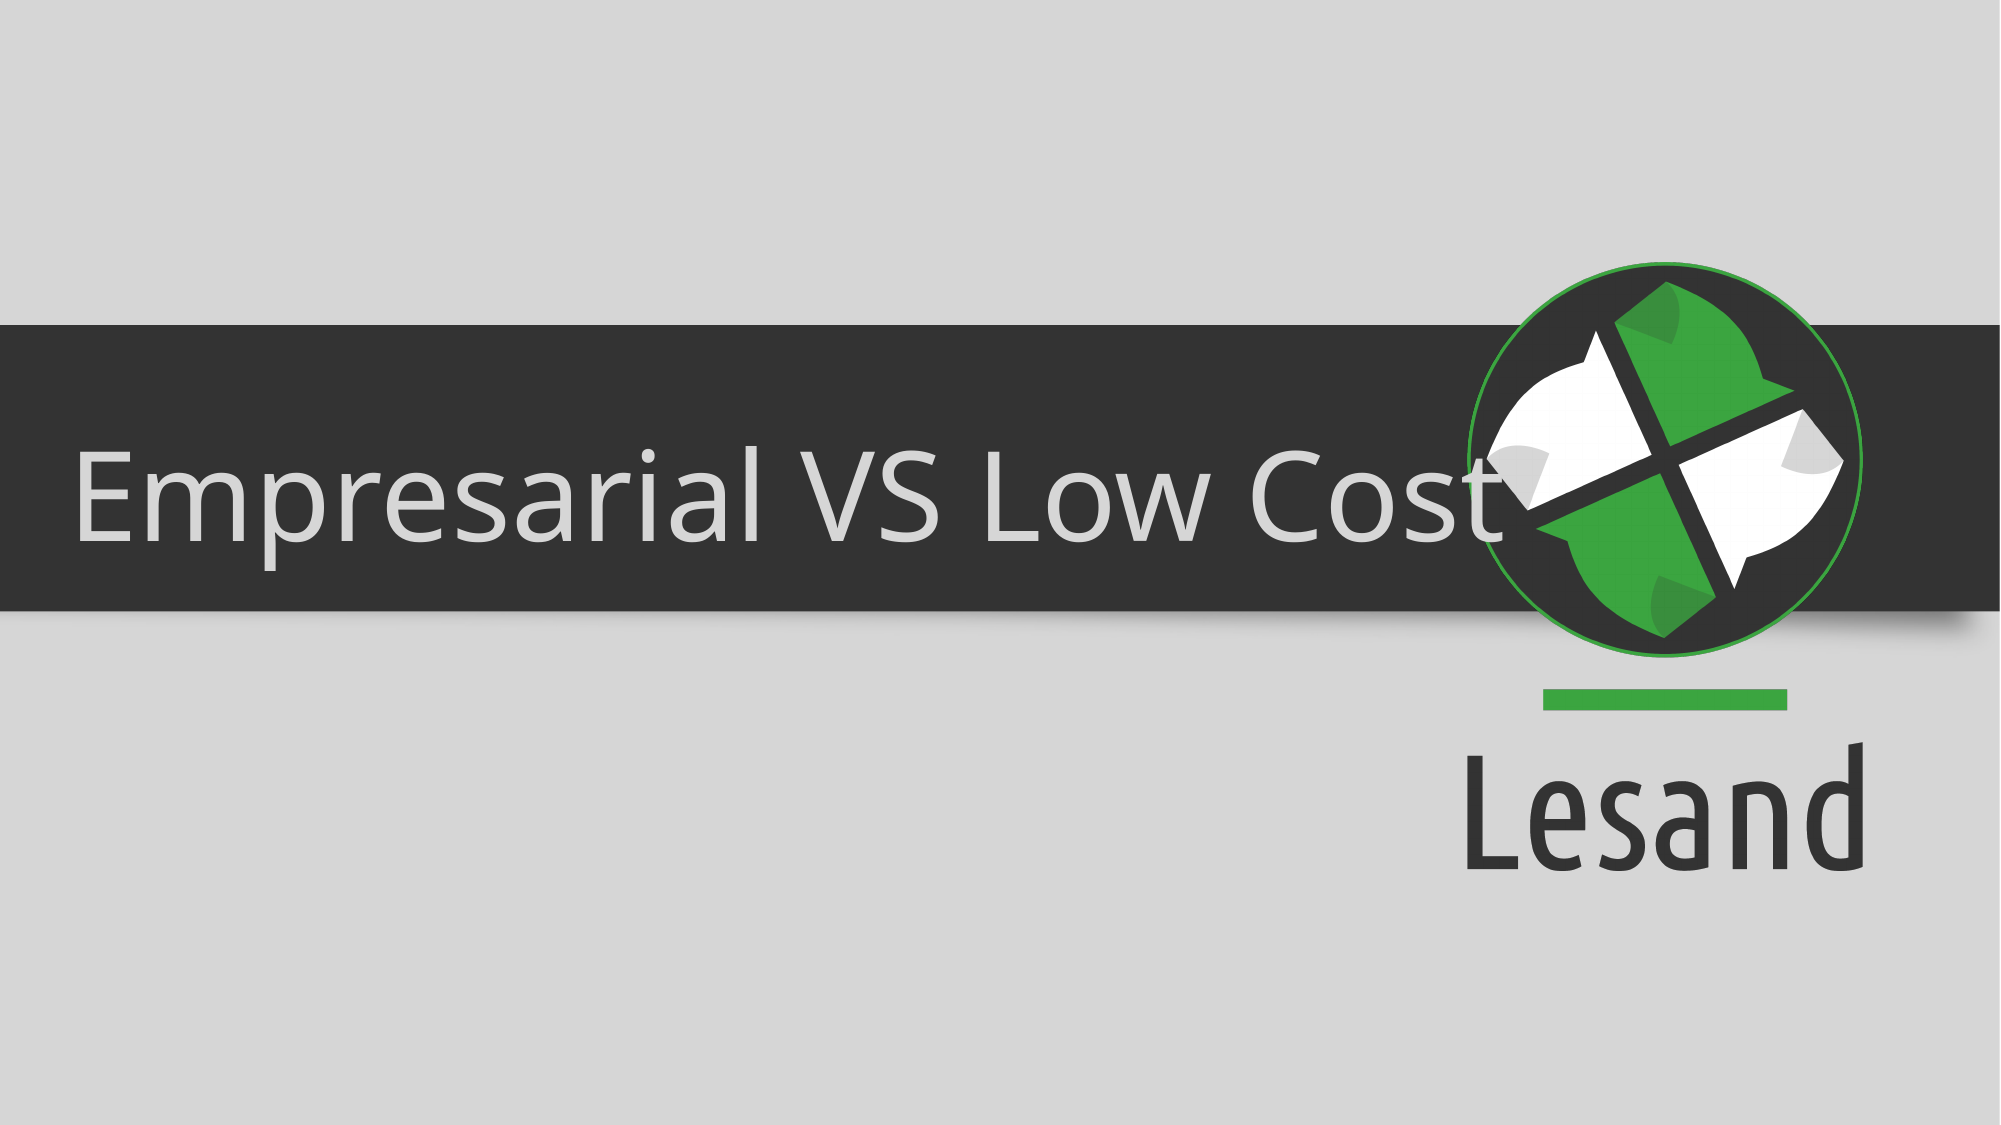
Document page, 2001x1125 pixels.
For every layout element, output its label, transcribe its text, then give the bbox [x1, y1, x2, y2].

picture [0, 262, 2000, 871]
text_box Empresarial VS Low Cost [37, 337, 1538, 576]
